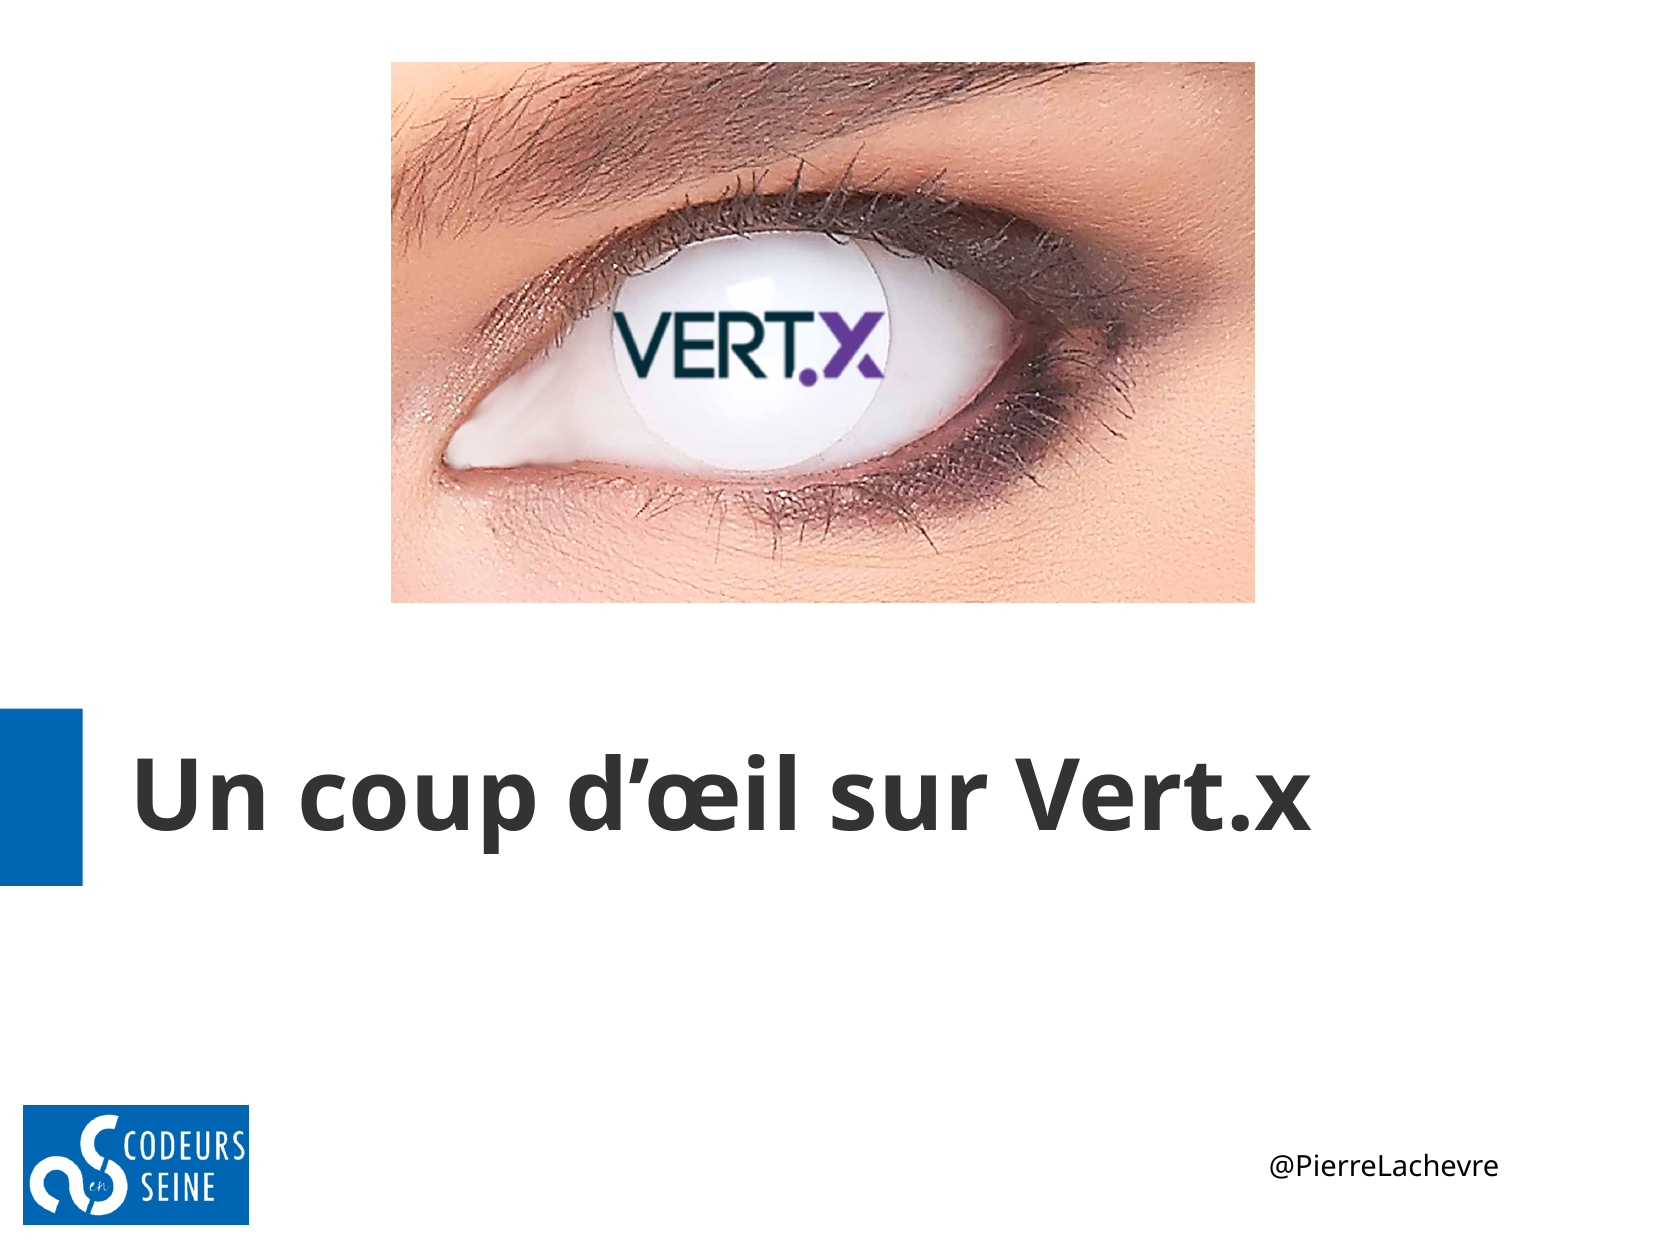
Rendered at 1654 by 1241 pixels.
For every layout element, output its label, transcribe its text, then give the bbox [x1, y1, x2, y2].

picture [23, 1105, 249, 1226]
picture [391, 62, 1255, 603]
title Un coup d’œil sur Vert.x [129, 655, 1536, 928]
